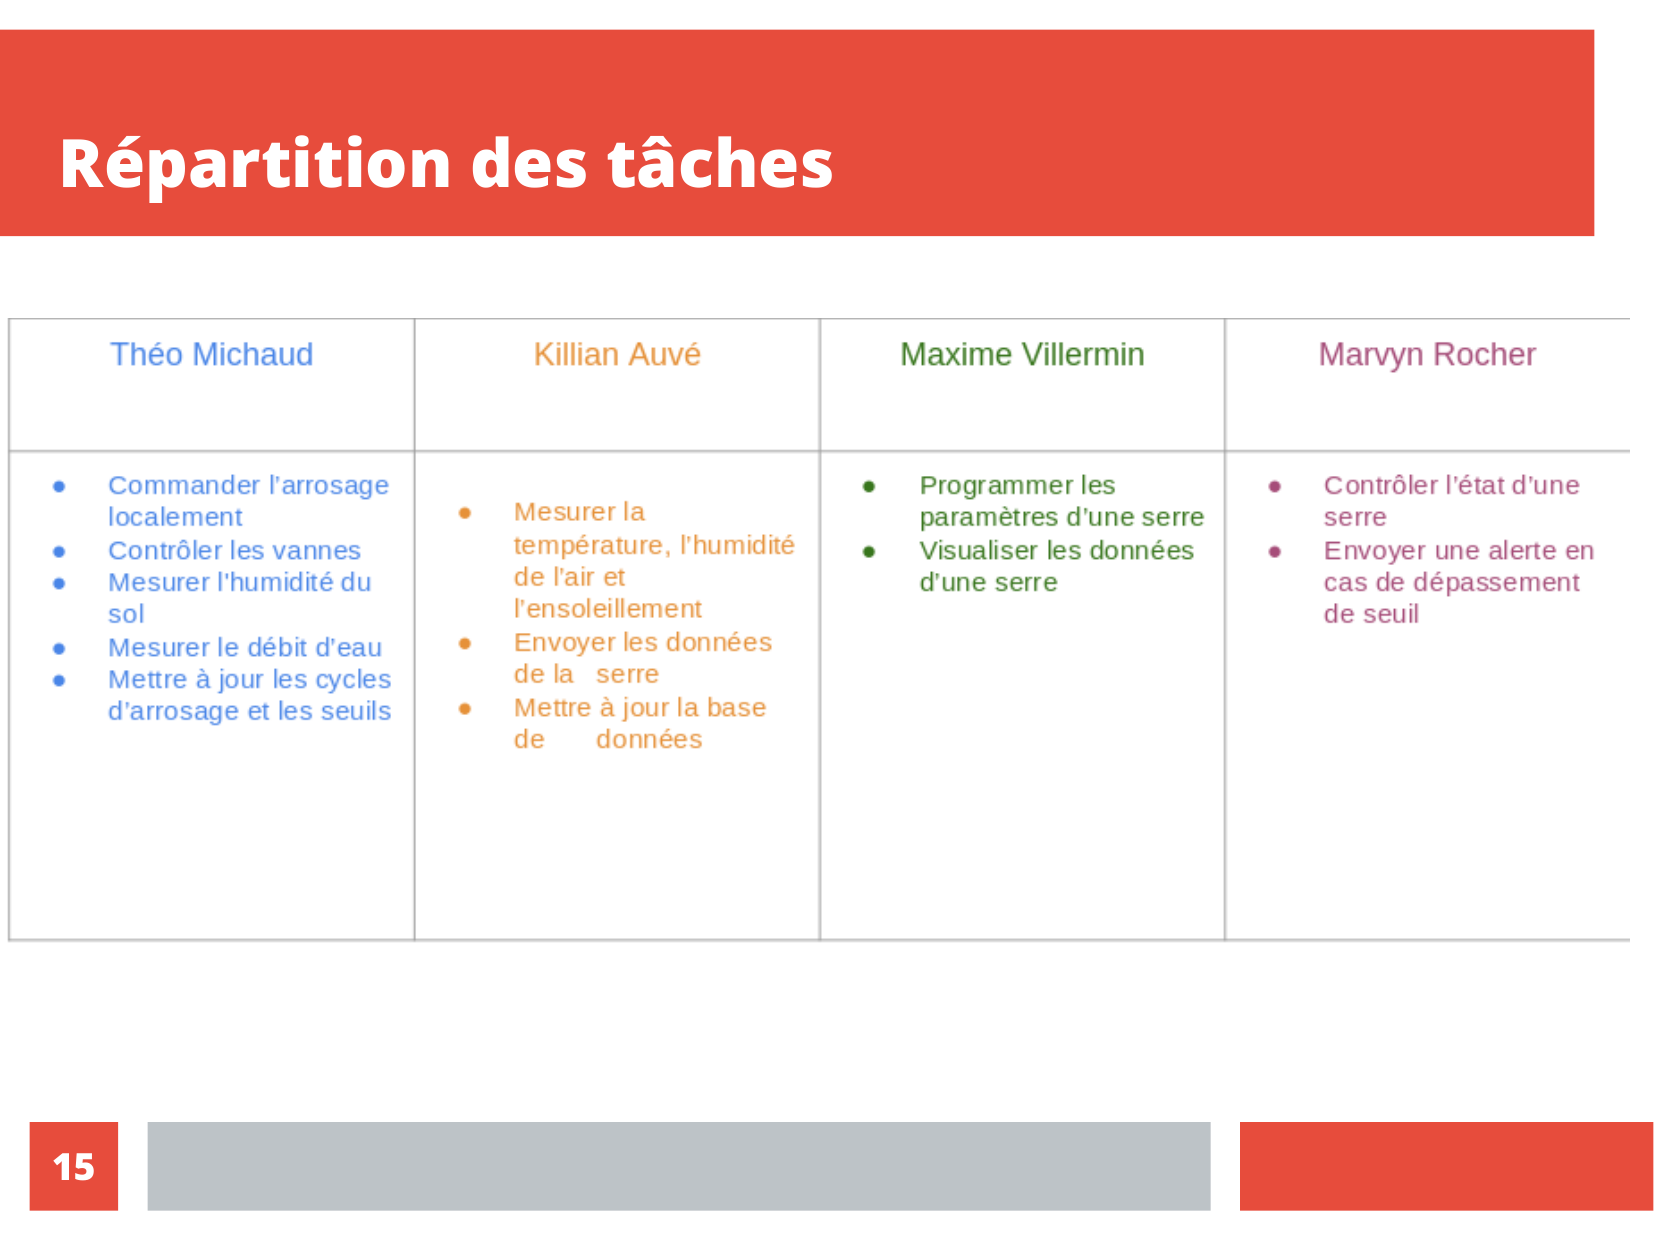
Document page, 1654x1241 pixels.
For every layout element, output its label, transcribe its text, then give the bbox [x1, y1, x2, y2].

picture [3, 318, 1630, 946]
title Répartition des tâches [59, 59, 1595, 207]
